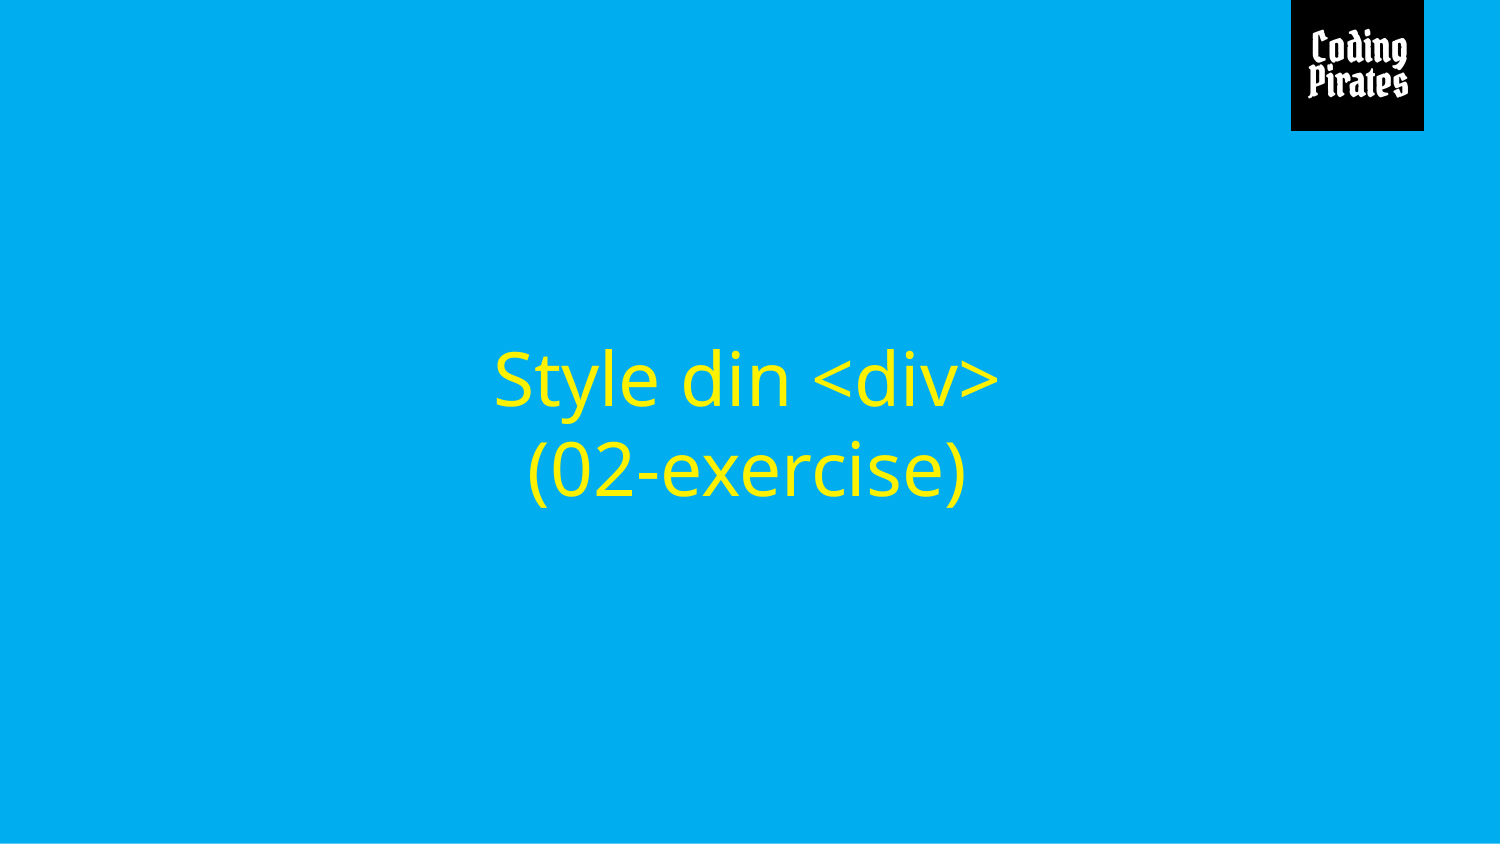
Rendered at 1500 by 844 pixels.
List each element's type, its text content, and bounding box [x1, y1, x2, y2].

title Style din <div> (02-exercise) [5, 352, 1490, 491]
picture [1292, 0, 1423, 130]
